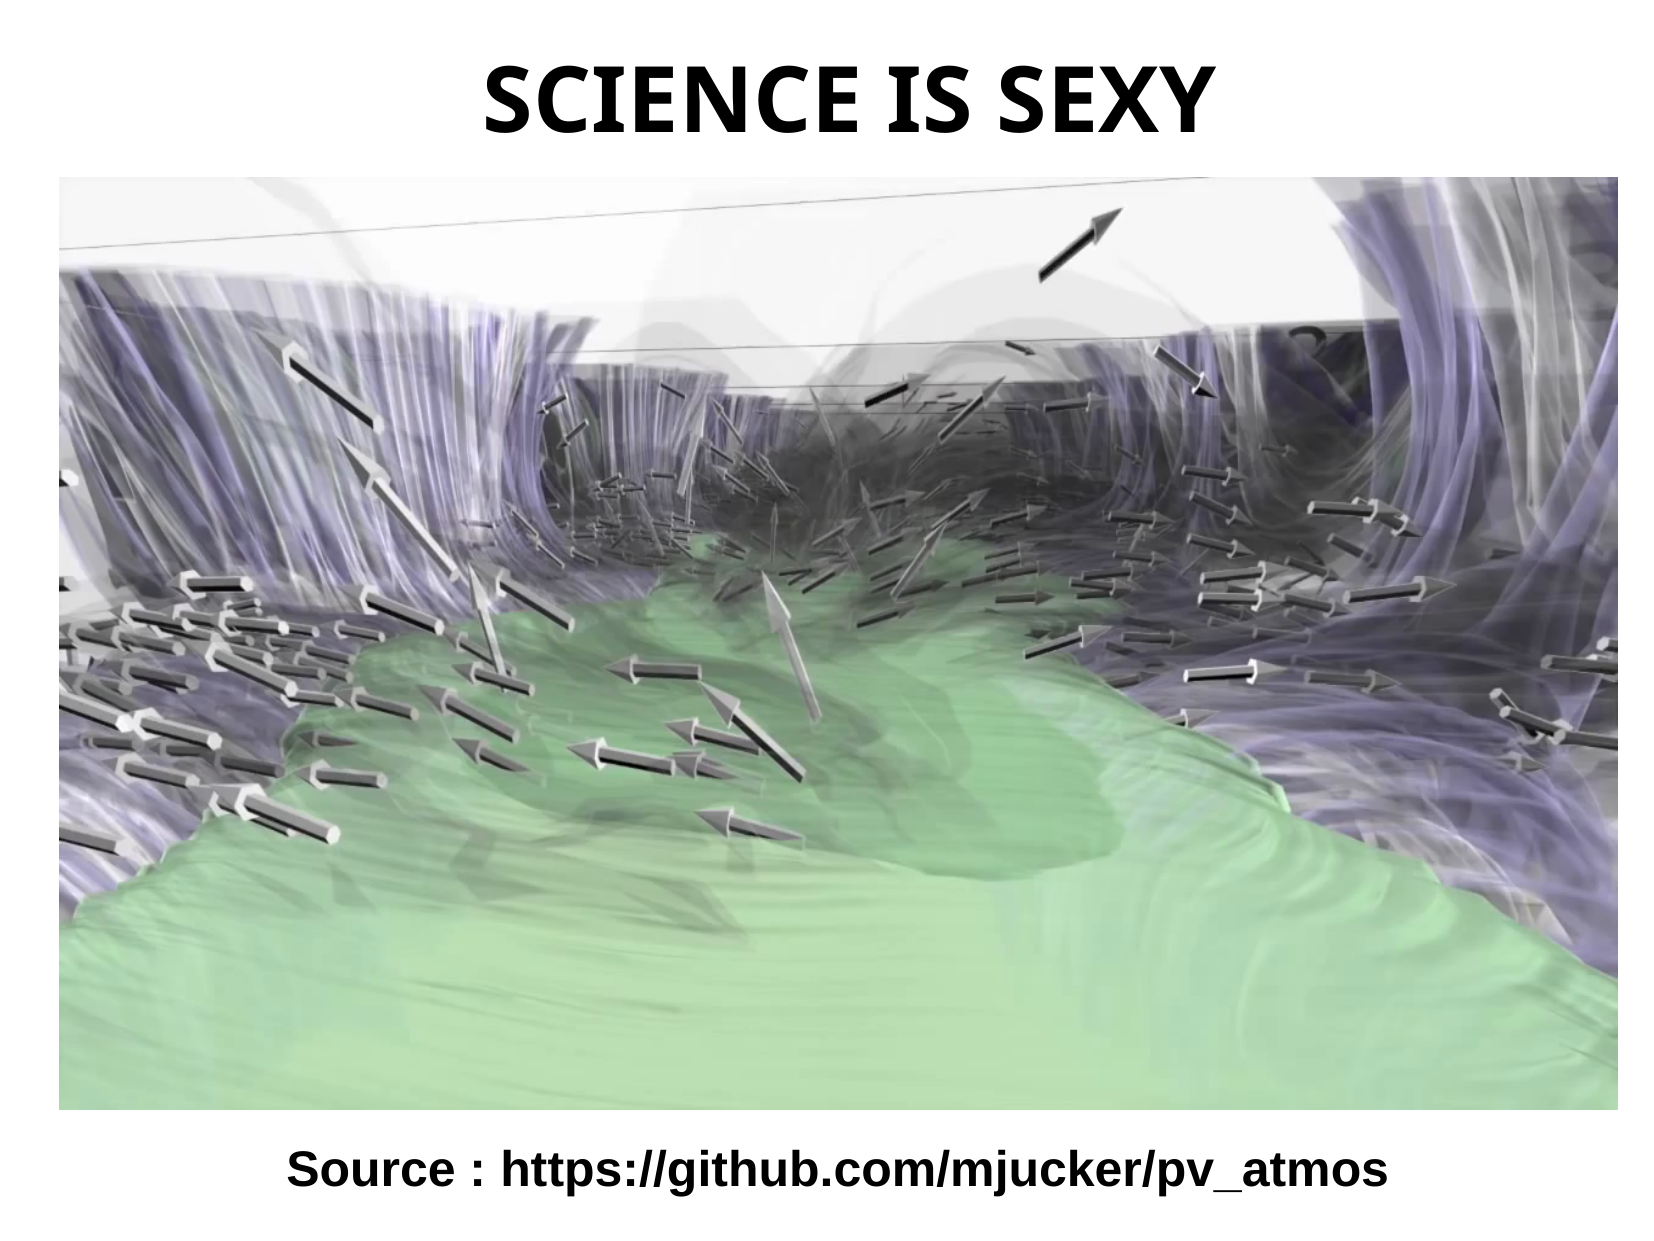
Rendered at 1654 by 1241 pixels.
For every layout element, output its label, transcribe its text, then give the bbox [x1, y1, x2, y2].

text_box [59, 177, 1619, 1111]
text_box Source : https://github.com/mjucker/pv_atmos [271, 1133, 1447, 1205]
title SCIENCE IS SEXY [106, 0, 1595, 177]
